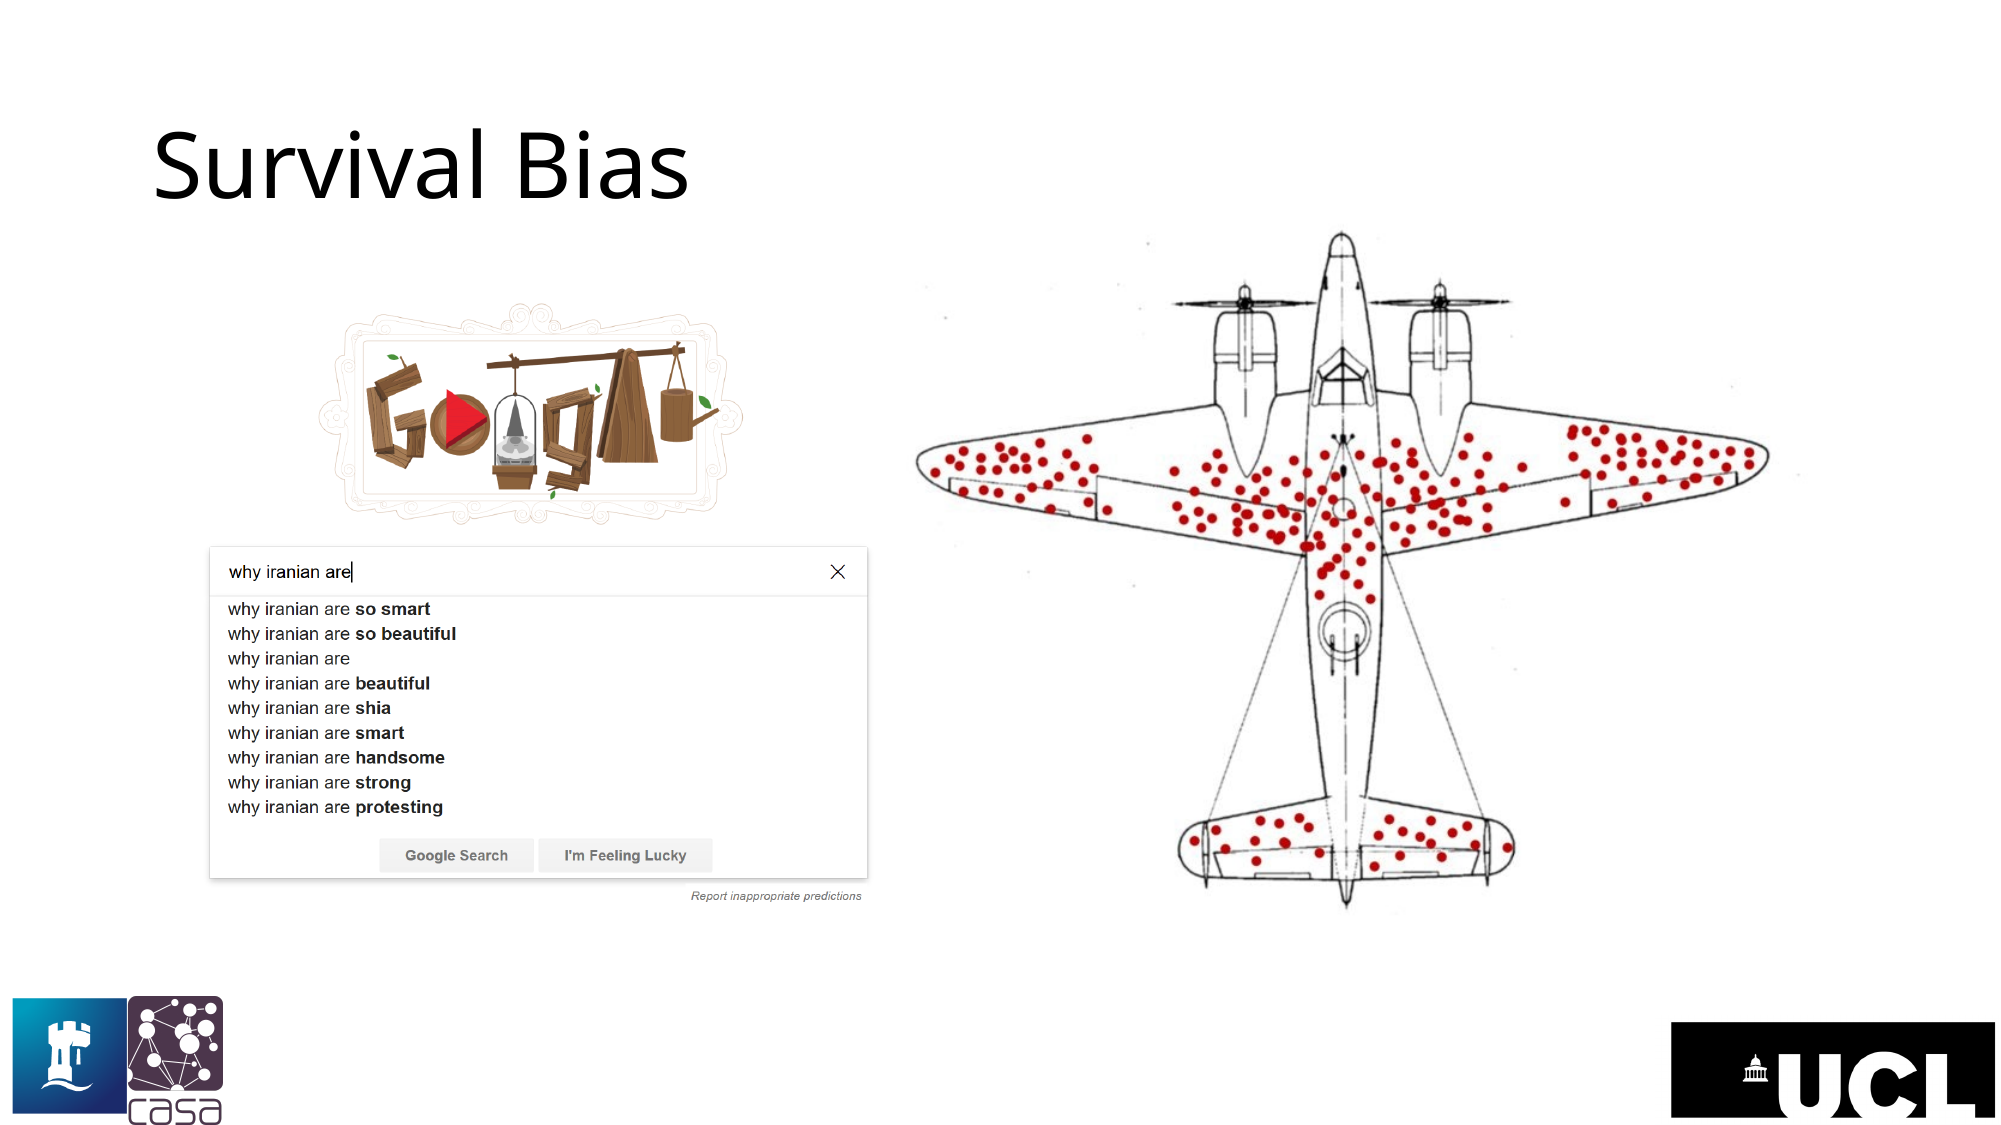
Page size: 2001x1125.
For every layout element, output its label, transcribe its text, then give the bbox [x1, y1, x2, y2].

title Survival Bias [137, 59, 1863, 278]
picture [185, 205, 1827, 920]
